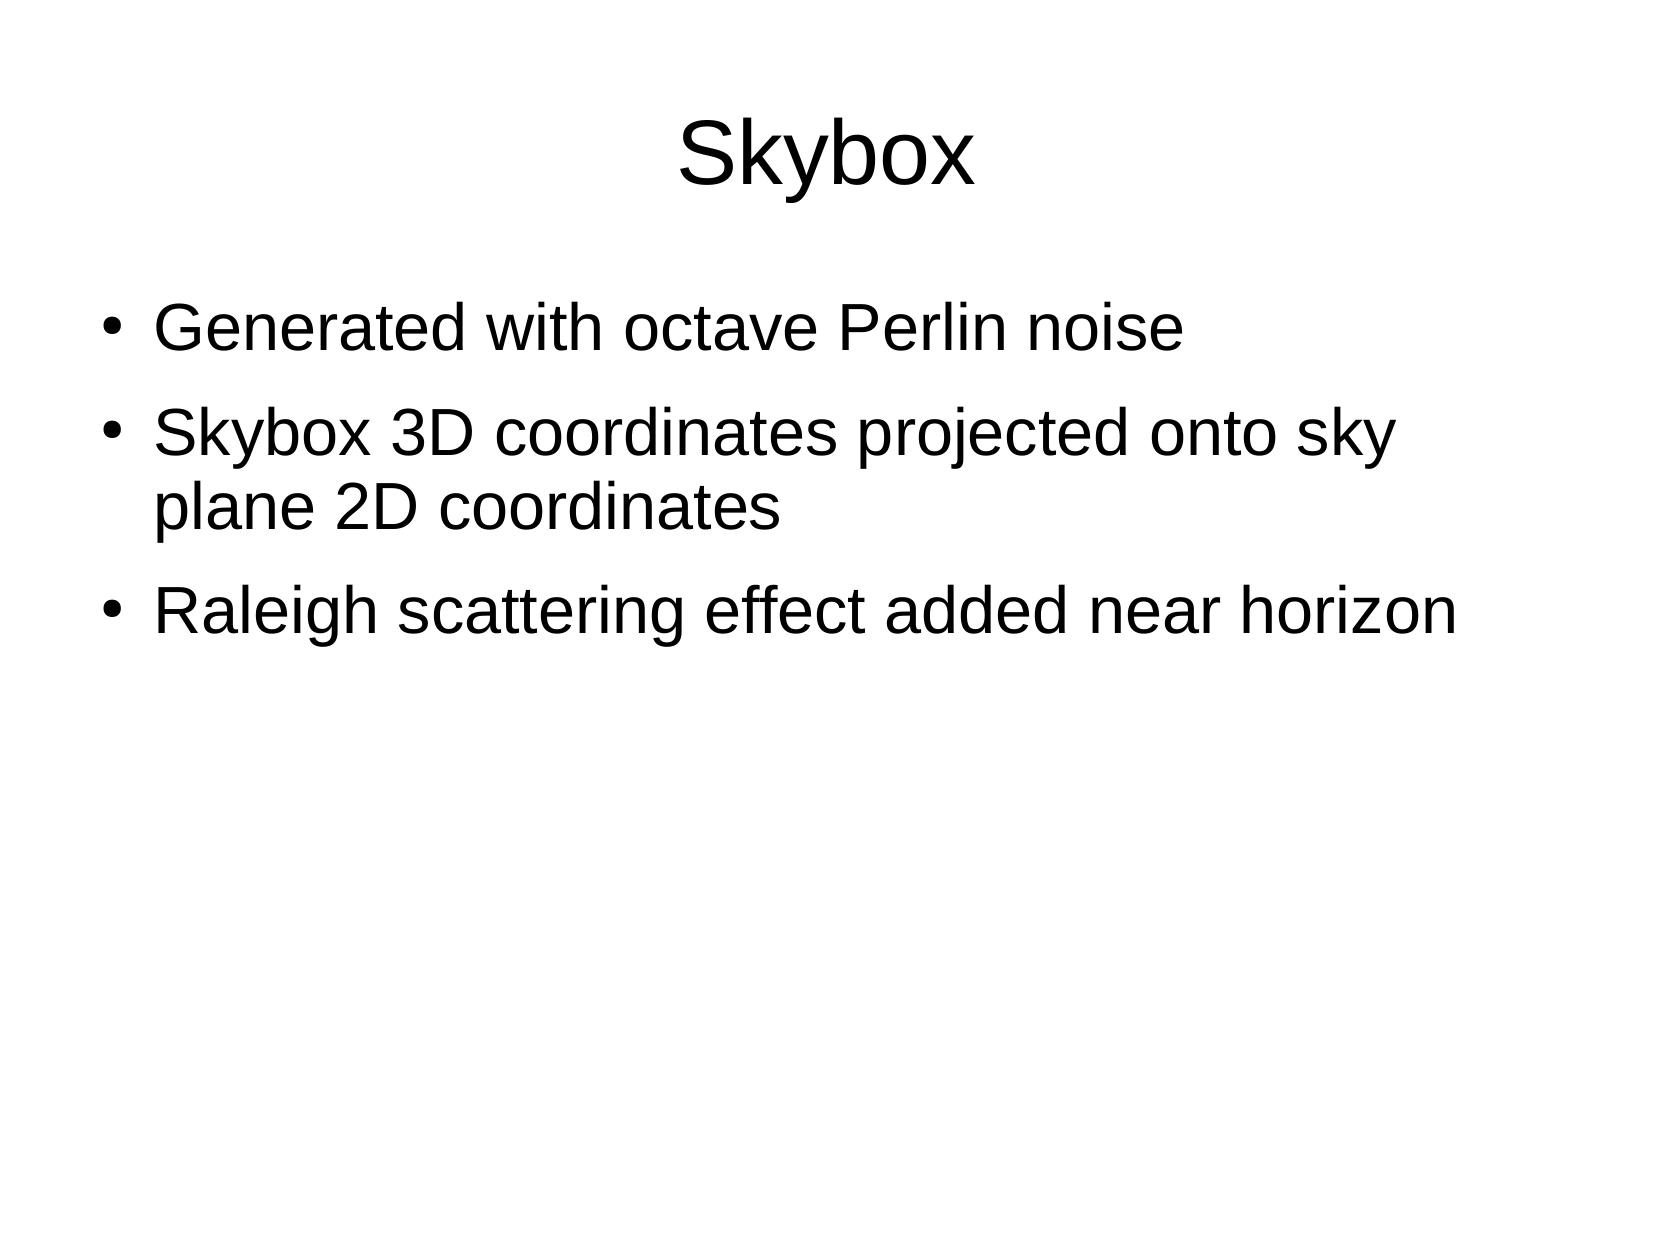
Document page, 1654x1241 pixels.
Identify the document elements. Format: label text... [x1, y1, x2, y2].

title Skybox [82, 49, 1571, 257]
list Generated with octave Perlin noise Skybox 3D coordinates projected onto sky plane 2D coordinates Raleigh scattering effect added near horizon [82, 290, 1571, 1010]
